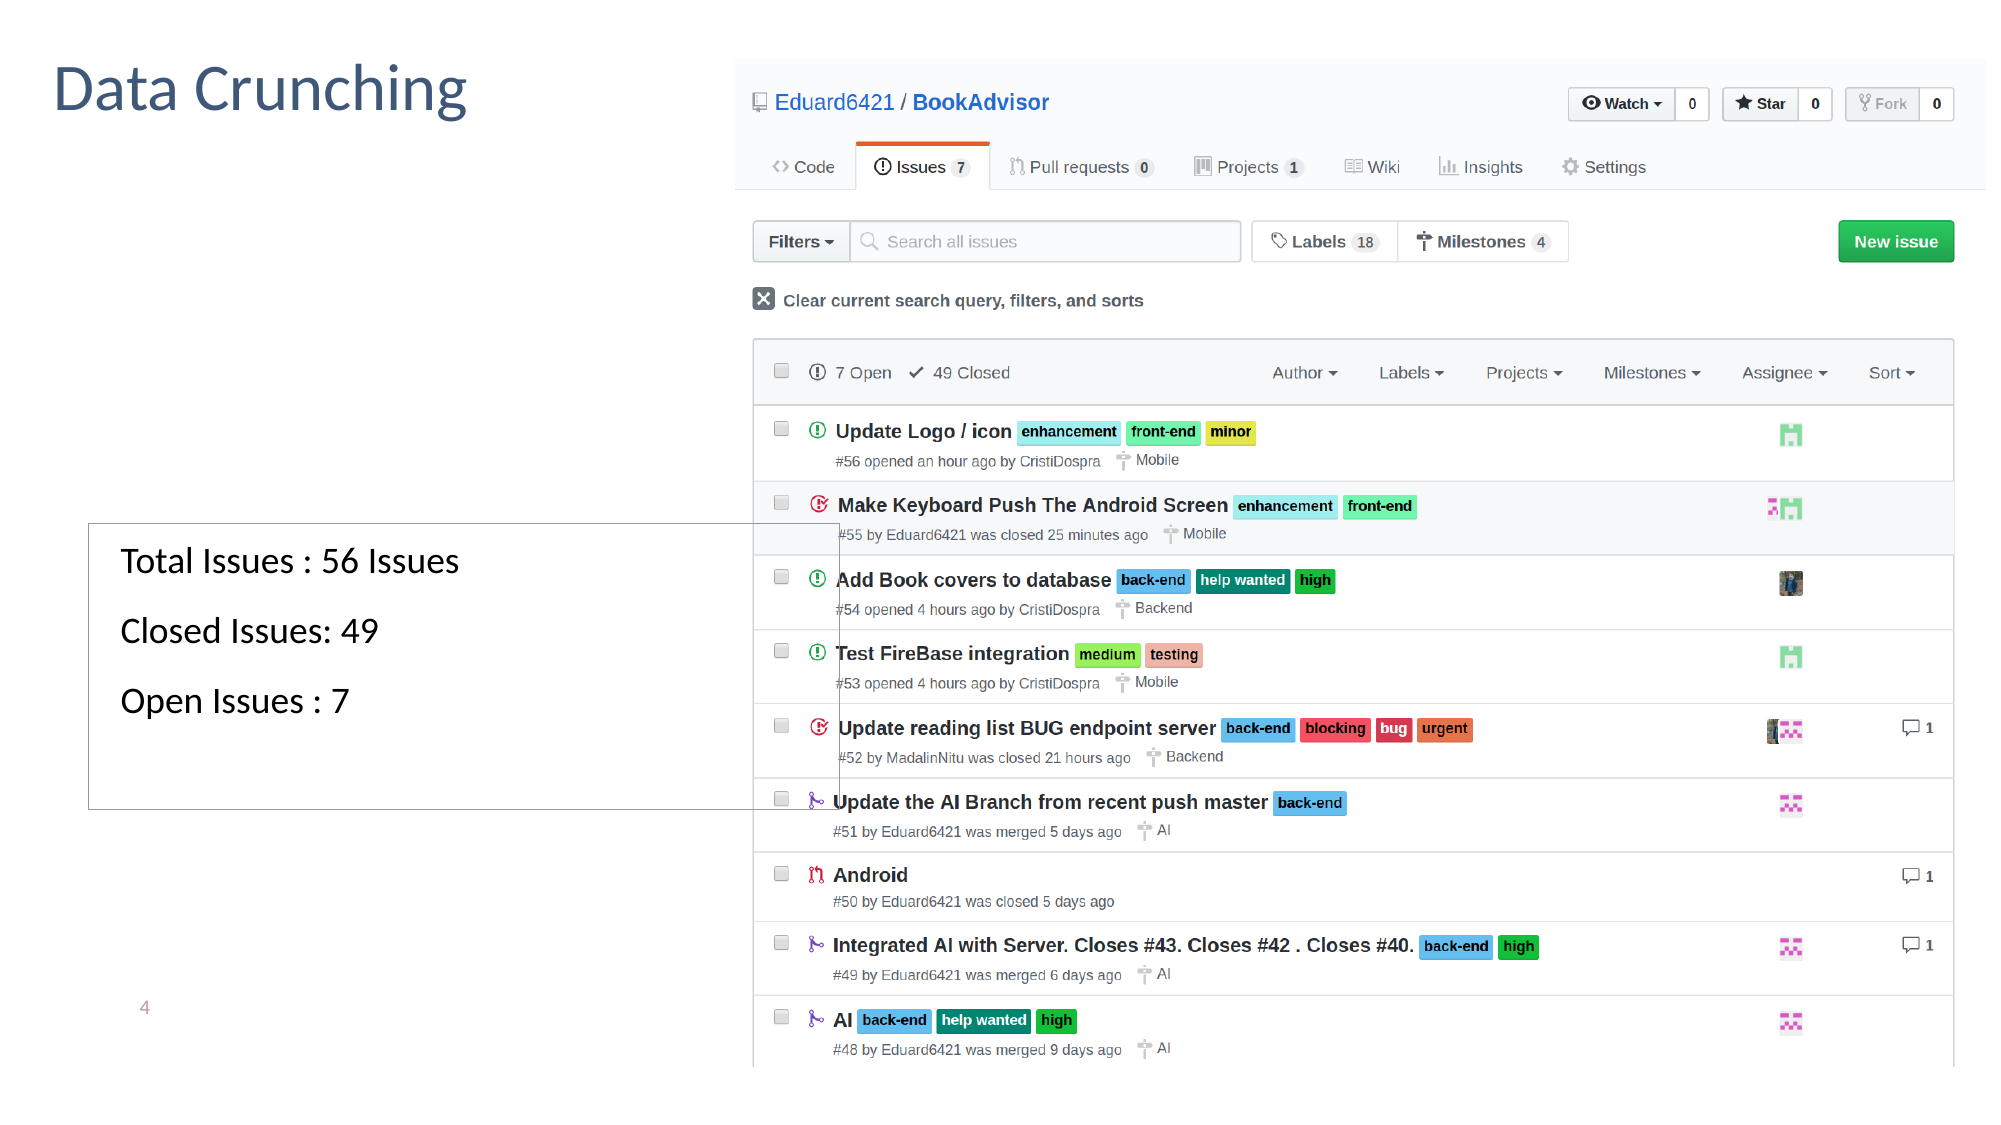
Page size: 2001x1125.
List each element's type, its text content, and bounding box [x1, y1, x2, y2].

slide_number <number> [105, 993, 170, 1033]
picture [735, 59, 1986, 1067]
title Data Crunching [30, 41, 720, 135]
list Total Issues : 56 Issues Closed Issues: 49 Open Issues : 7 [88, 523, 840, 810]
